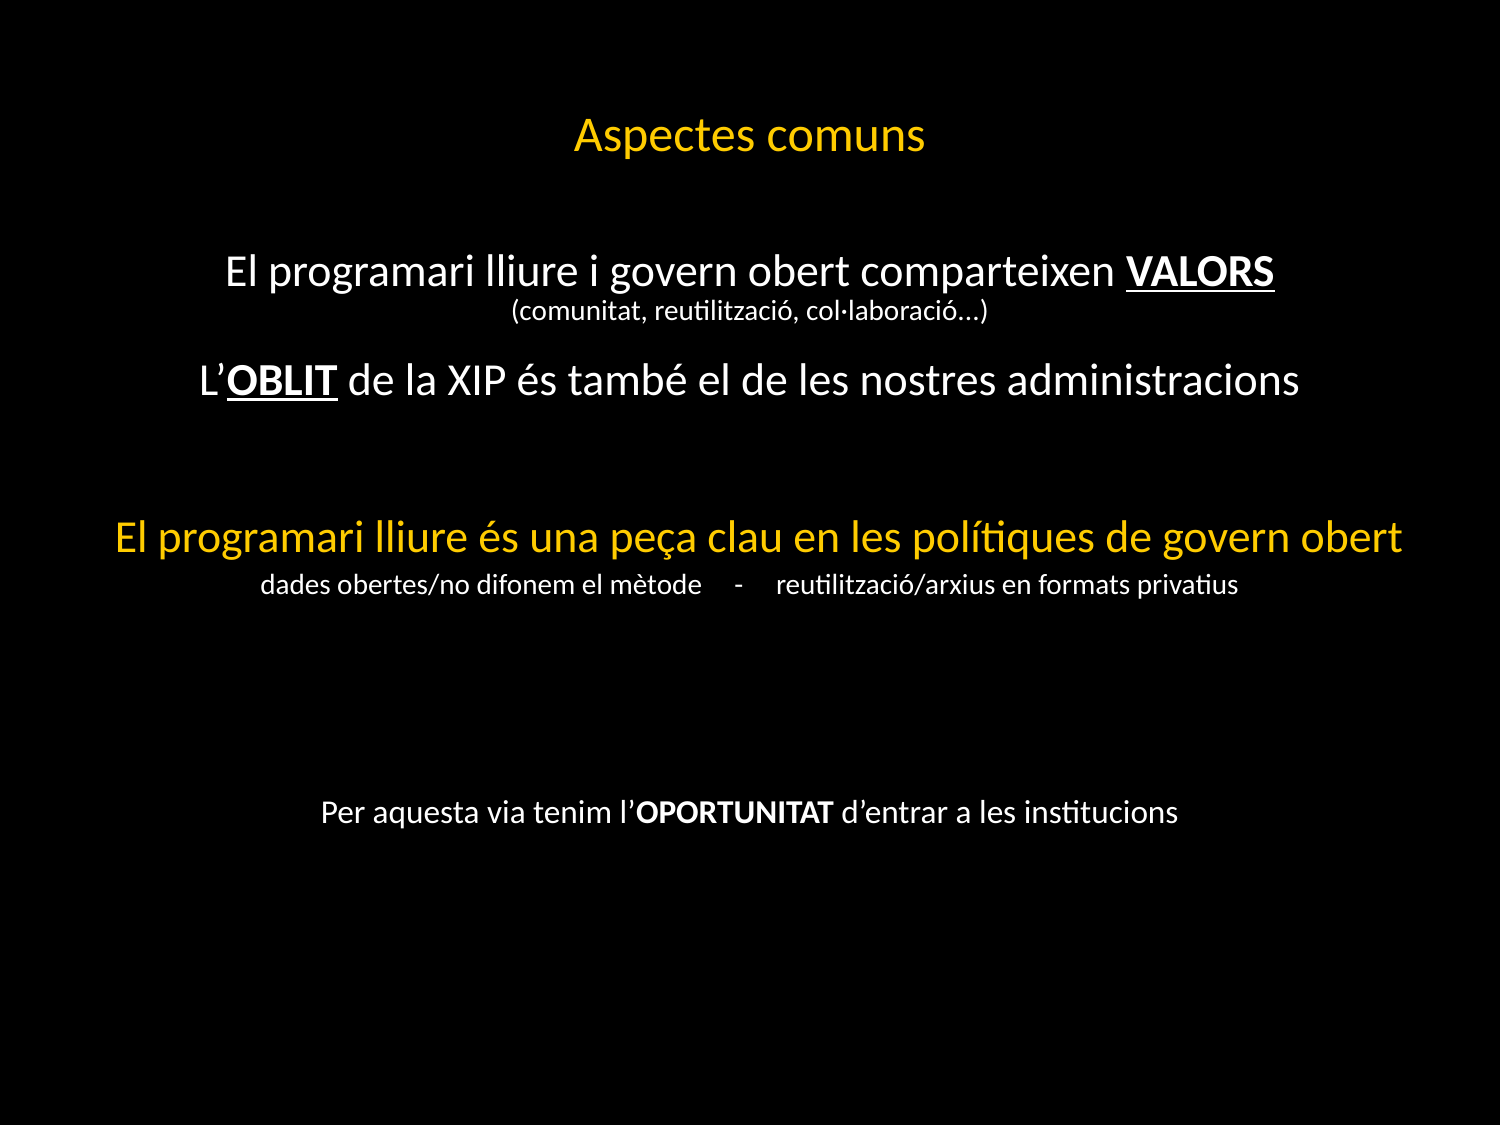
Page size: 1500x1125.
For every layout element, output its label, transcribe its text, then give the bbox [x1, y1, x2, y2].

text_box El programari lliure és una peça clau en les polítiques de govern obert dades obertes/no difonem el mètode - reutilització/arxius en formats privatius [0, 482, 1500, 721]
text_box Aspectes comuns [0, 106, 1500, 183]
text_box El programari lliure i govern obert comparteixen VALORS (comunitat, reutilització, col·laboració...) L’OBLIT de la XIP és també el de les nostres administracions [0, 245, 1500, 464]
text_box Per aquesta via tenim l’OPORTUNITAT d’entrar a les institucions [0, 791, 1500, 862]
